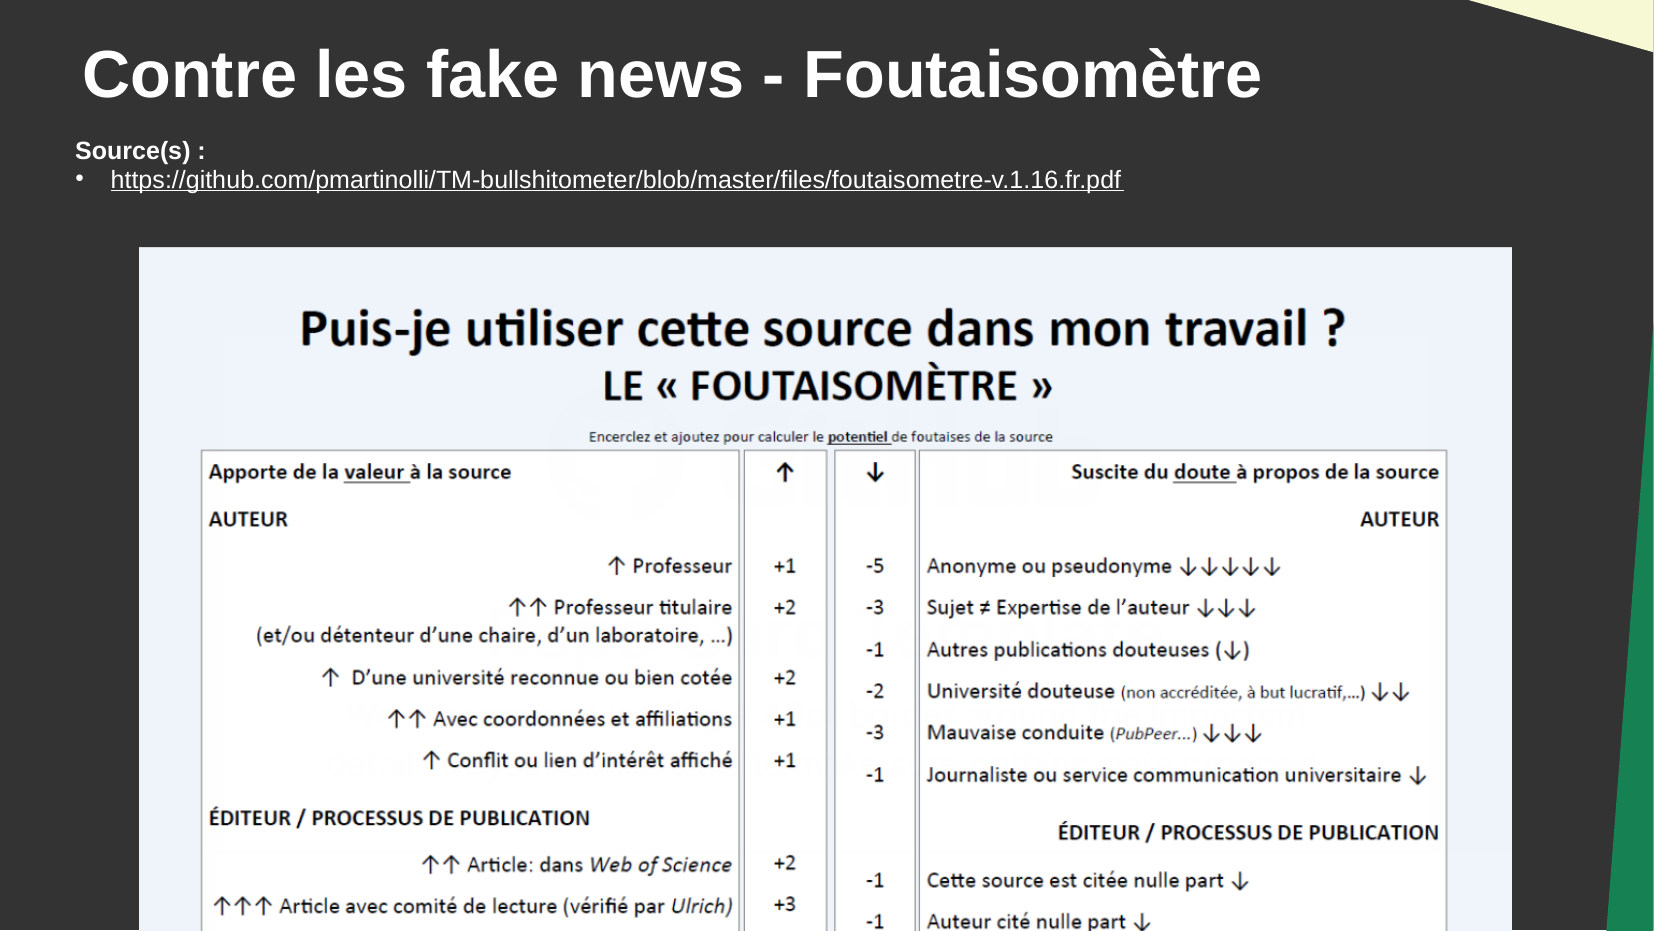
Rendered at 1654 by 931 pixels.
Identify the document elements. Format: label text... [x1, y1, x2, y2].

title Contre les fake news - Foutaisomètre [82, 37, 1619, 112]
text_box [1468, 0, 1654, 53]
text_box Source(s) : https://github.com/pmartinolli/TM-bullshitometer/blob/master/files/foutaisometre-v.1.16.fr.pdf [60, 129, 1546, 201]
text_box [1606, 314, 1654, 931]
picture [139, 245, 1512, 931]
